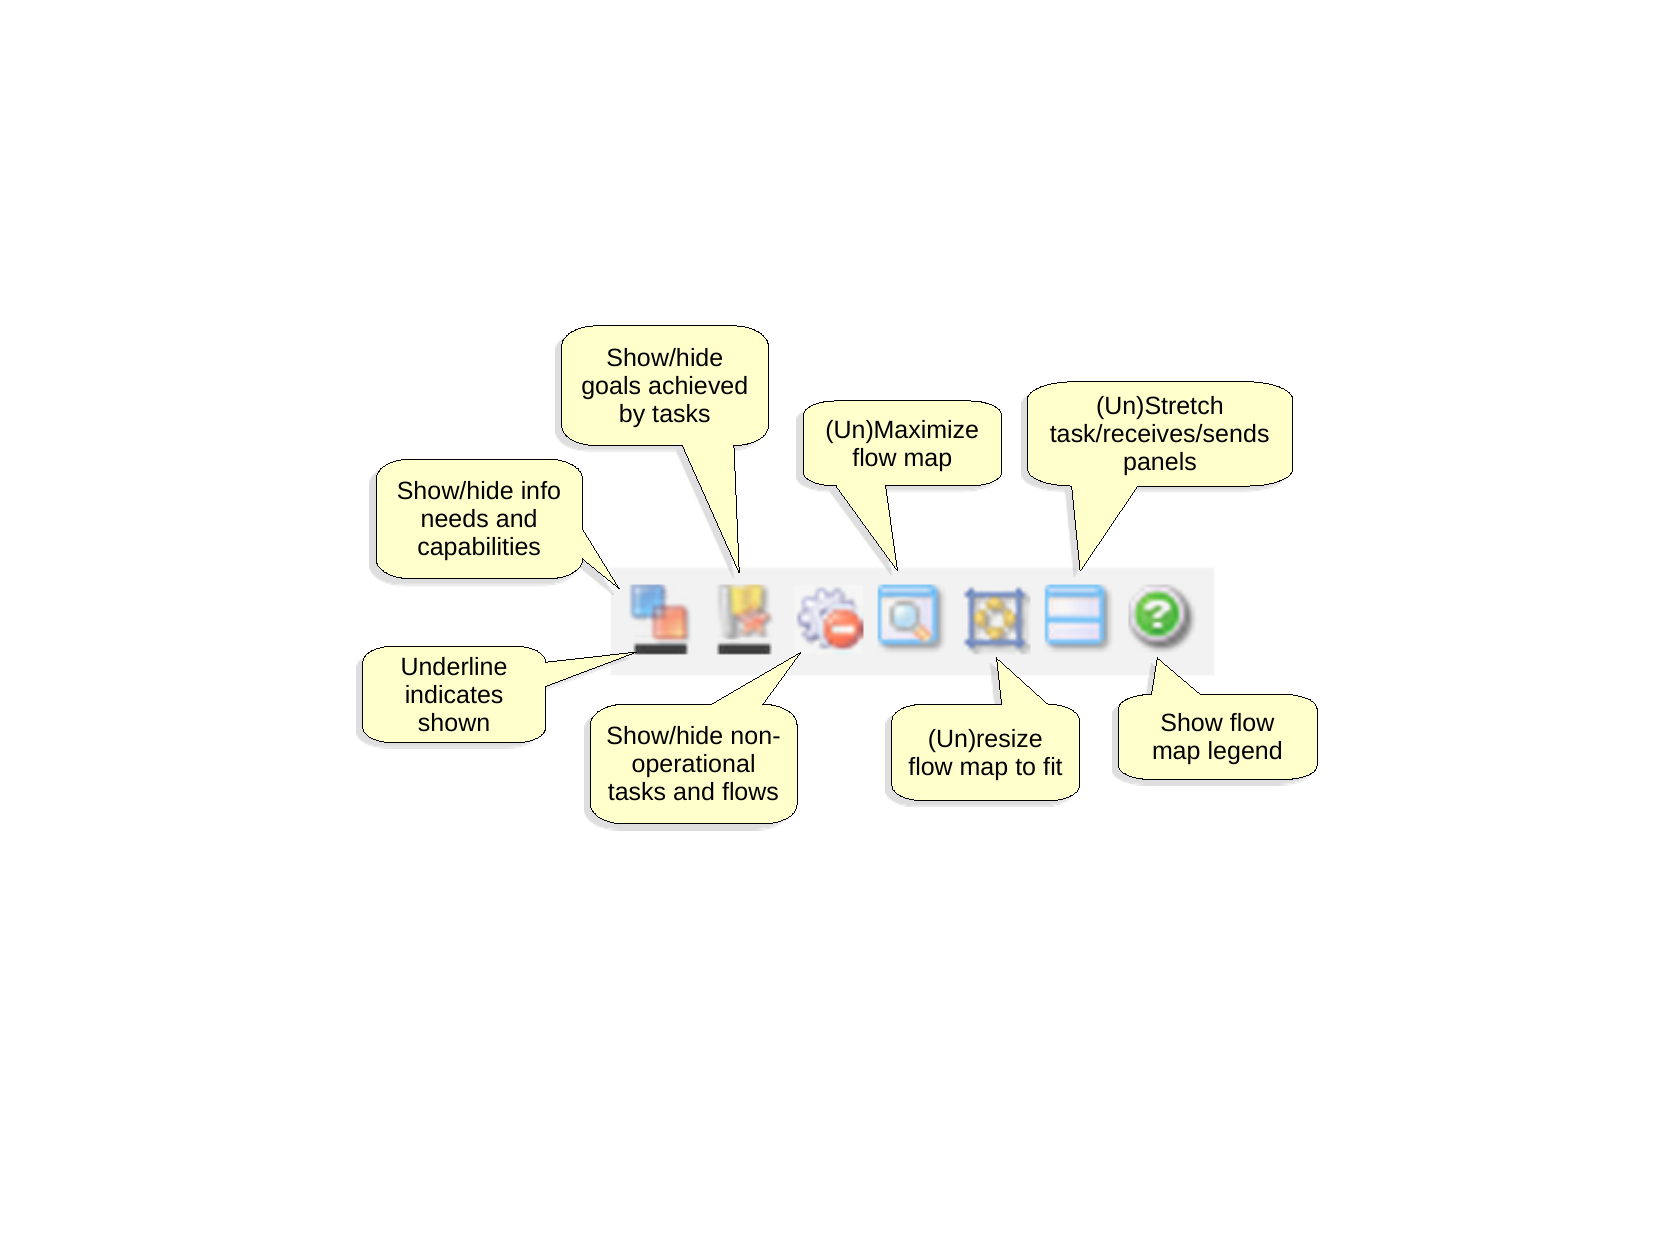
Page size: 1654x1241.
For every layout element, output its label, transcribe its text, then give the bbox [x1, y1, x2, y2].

text_box (Un)resize flow map to fit [891, 657, 1080, 801]
picture [605, 560, 1223, 682]
text_box Show/hide non-operational tasks and flows [590, 652, 801, 824]
text_box Show/hide info needs and capabilities [376, 459, 620, 589]
text_box (Un)Maximize flow map [803, 400, 1002, 571]
text_box (Un)Stretch task/receives/sends panels [1027, 381, 1293, 571]
text_box Show/hide goals achieved by tasks [561, 325, 769, 573]
text_box Show flow map legend [1118, 657, 1318, 780]
text_box Underline indicates shown [362, 646, 637, 743]
